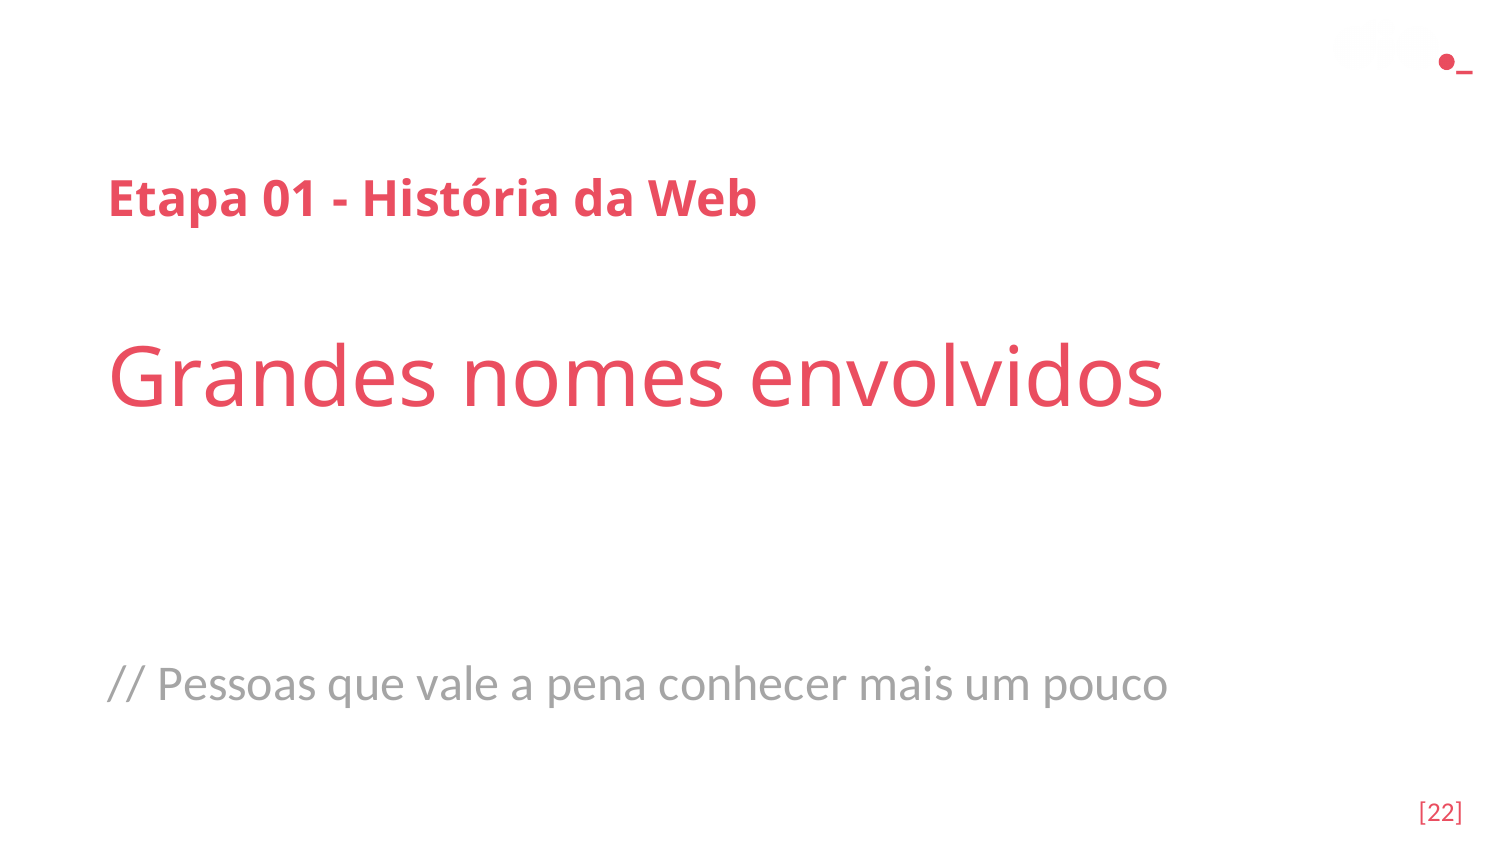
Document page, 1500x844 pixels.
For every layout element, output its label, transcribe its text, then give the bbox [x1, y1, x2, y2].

slide_number [22] [1403, 779, 1494, 844]
text_box // Pessoas que vale a pena conhecer mais um pouco [92, 635, 1309, 701]
text_box Grandes nomes envolvidos [92, 292, 1309, 558]
text_box Etapa 01 - História da Web [92, 142, 1309, 223]
picture [1333, 19, 1473, 75]
